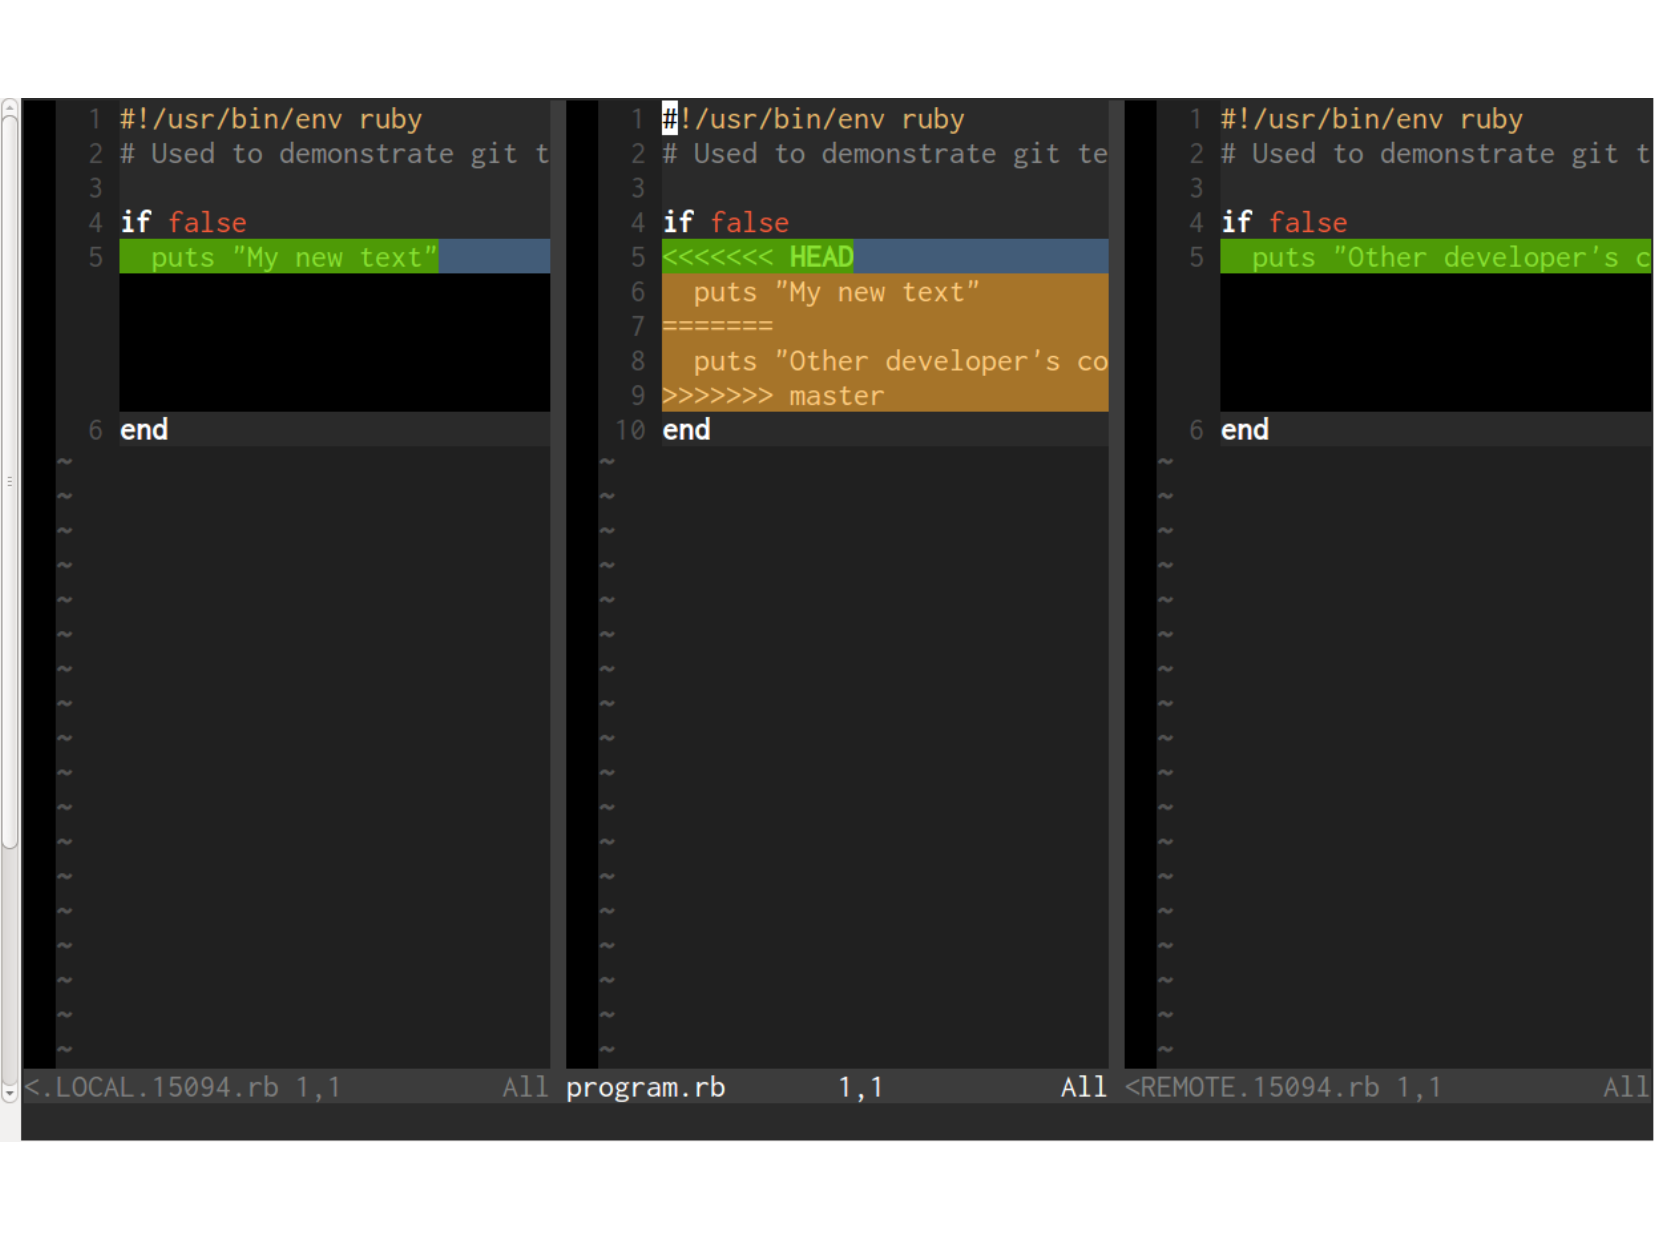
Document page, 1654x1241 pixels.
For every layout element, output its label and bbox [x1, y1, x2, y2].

picture [0, 98, 1654, 1142]
